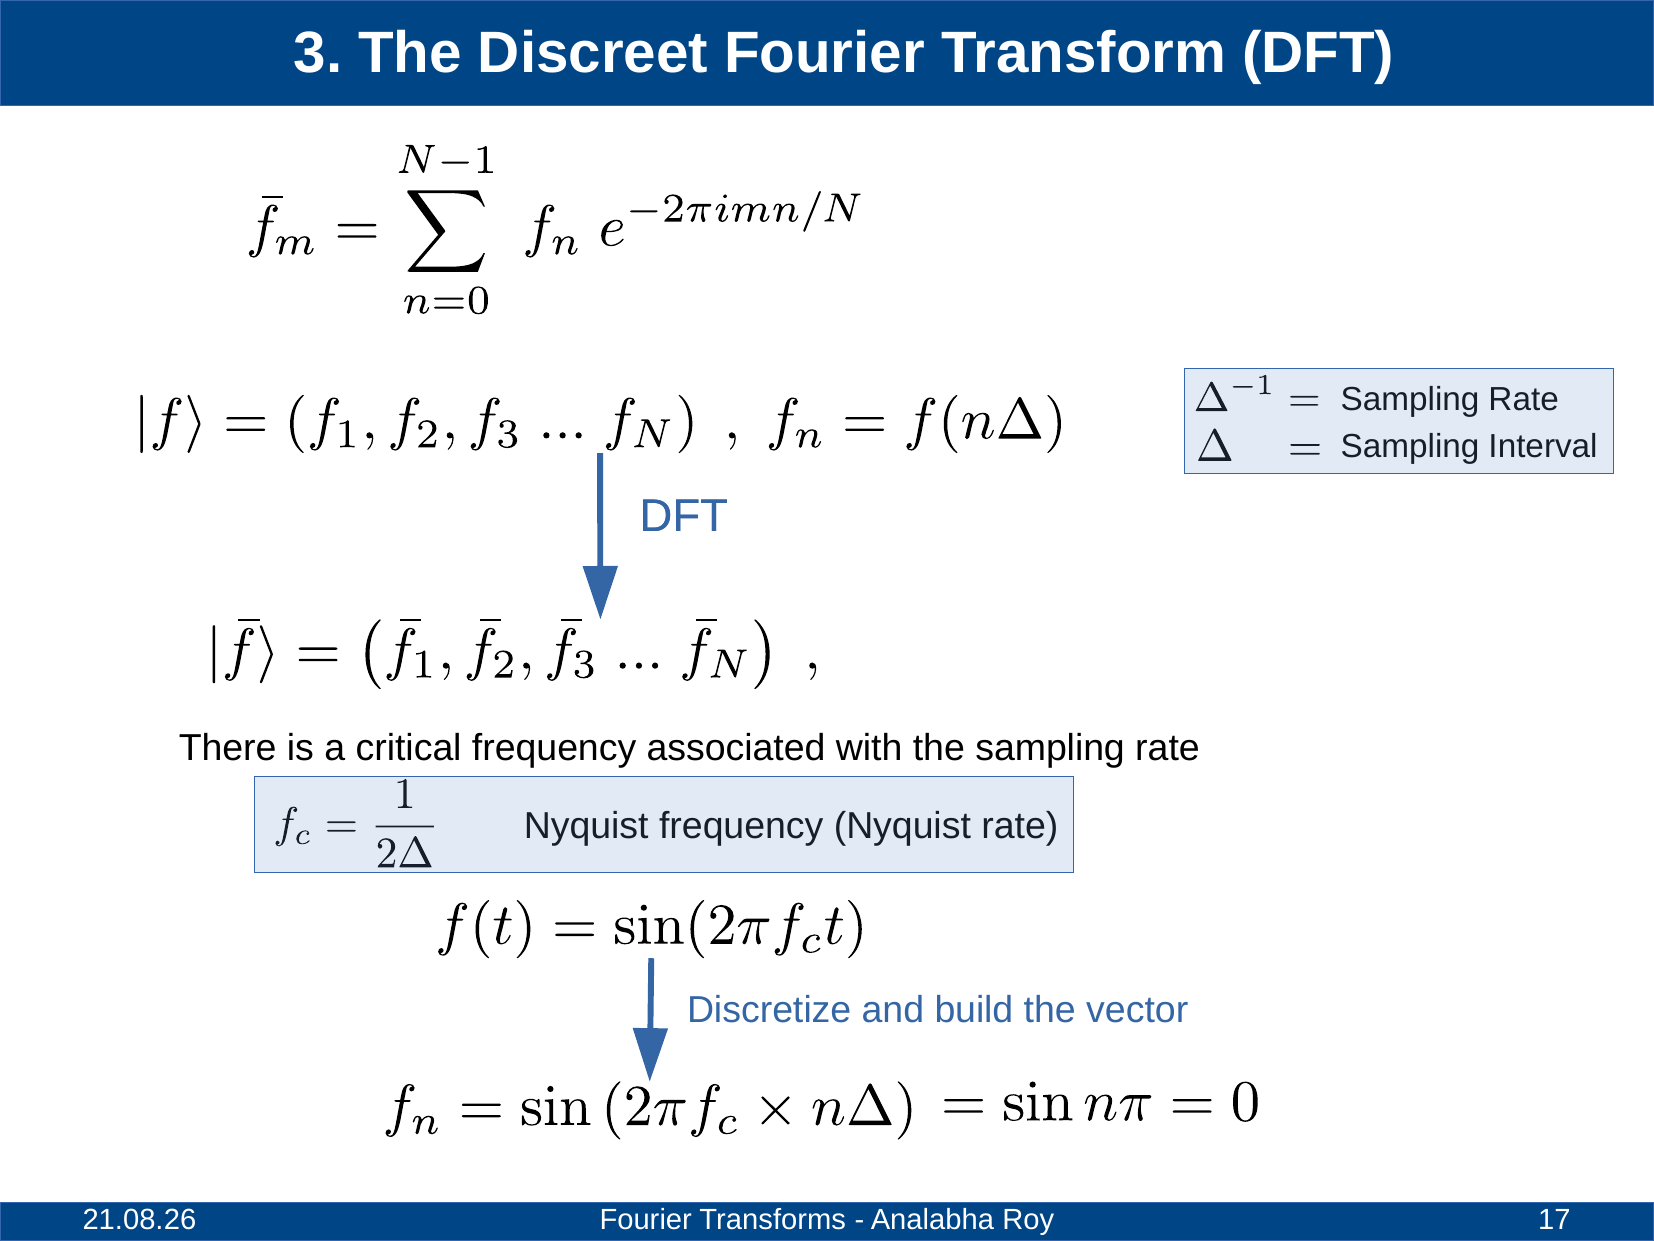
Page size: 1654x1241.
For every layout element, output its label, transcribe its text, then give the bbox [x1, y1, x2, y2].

text_box [205, 619, 821, 690]
text_box [1184, 368, 1614, 474]
title 3. The Discreet Fourier Transform (DFT) [0, 0, 1654, 106]
text_box [382, 1081, 918, 1140]
text_box DFT [624, 482, 775, 570]
text_box [245, 144, 863, 315]
text_box [254, 776, 1074, 873]
text_box Discretize and build the vector [672, 981, 1204, 1039]
text_box [435, 900, 868, 959]
text_box [133, 394, 1067, 454]
text_box [940, 1081, 1261, 1122]
text_box There is a critical frequency associated with the sampling rate [163, 719, 1561, 806]
